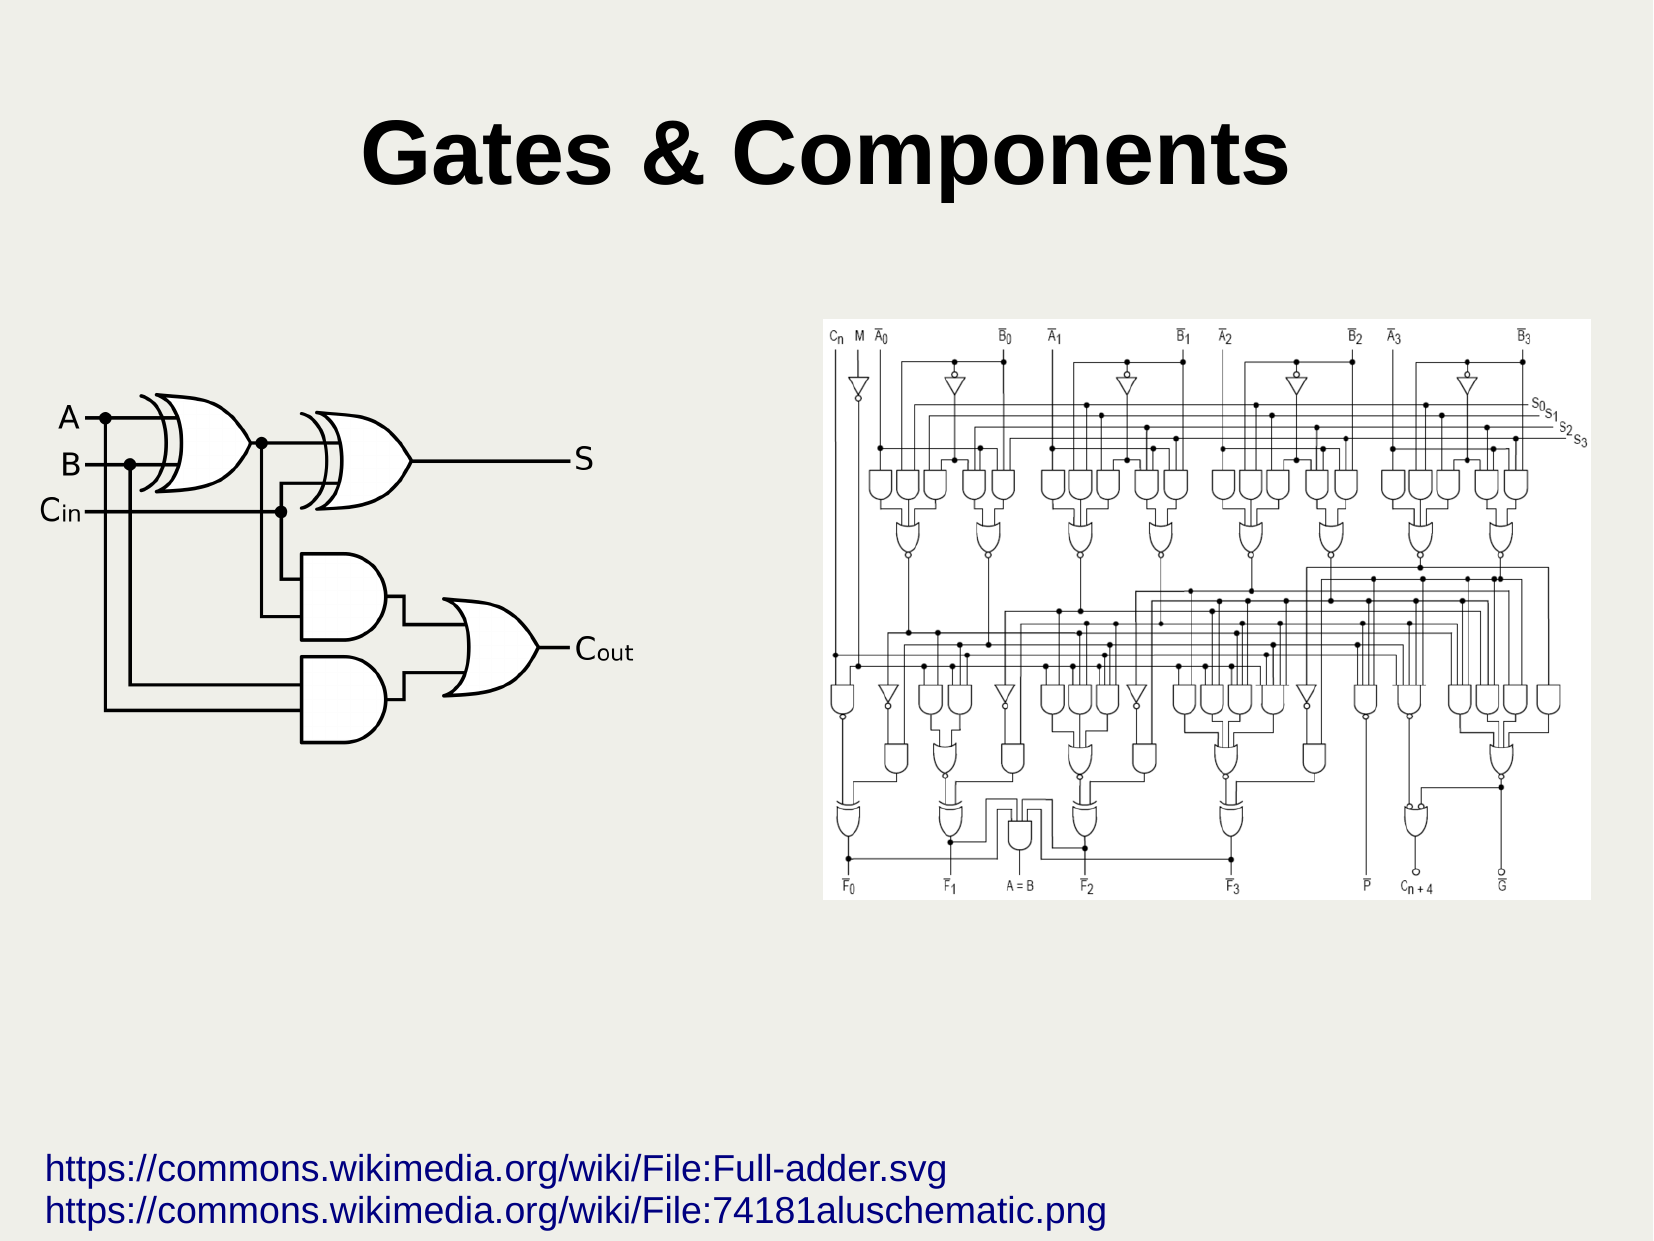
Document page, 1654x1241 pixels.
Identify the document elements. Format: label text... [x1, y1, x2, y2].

title Gates & Components [82, 49, 1571, 257]
text_box https://commons.wikimedia.org/wiki/File:Full-adder.svg https://commons.wikimedia.org/wiki/File:74181aluschematic.png [30, 1140, 1636, 1241]
picture [0, 0, 1654, 1241]
